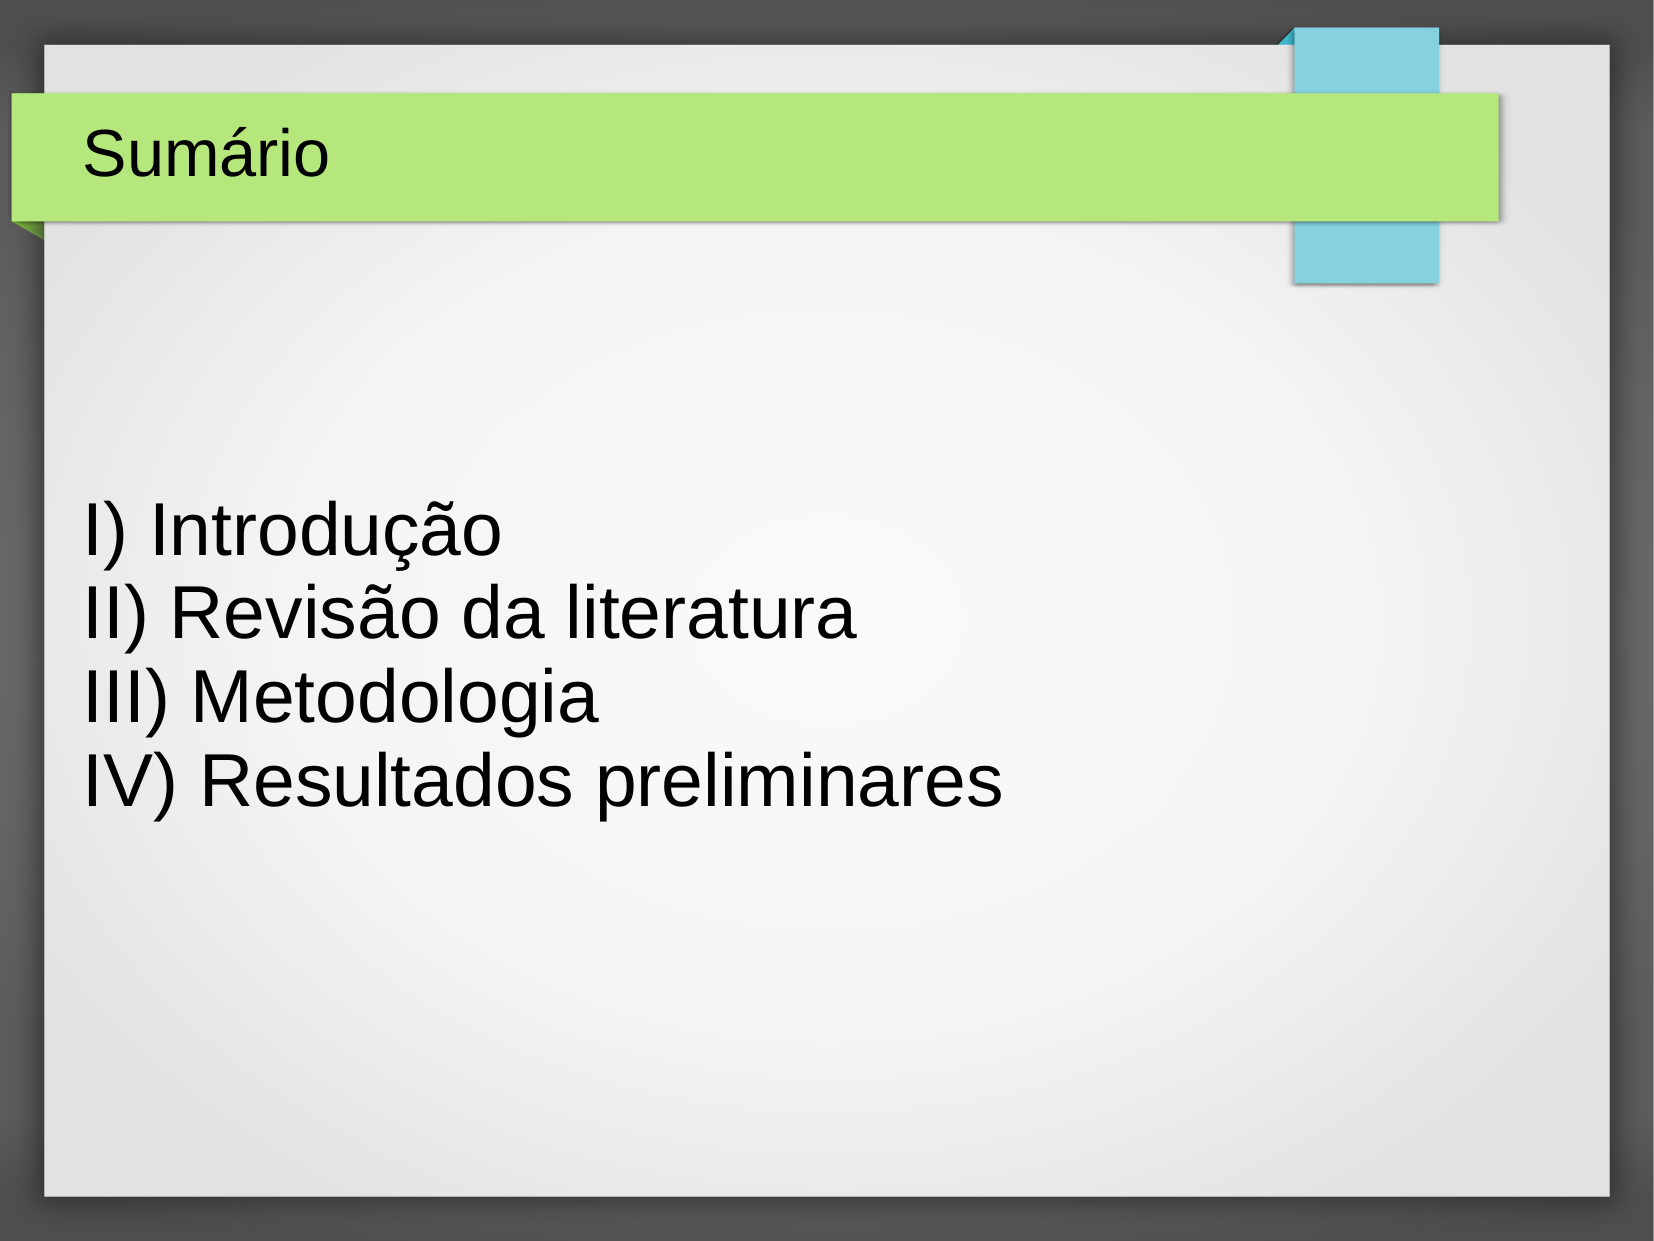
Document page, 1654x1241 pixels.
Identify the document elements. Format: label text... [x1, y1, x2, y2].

picture [0, 0, 1654, 1241]
title Sumário [82, 94, 1264, 213]
subtitle Introdução Revisão da literatura Metodologia Resultados preliminares [82, 295, 1571, 1015]
